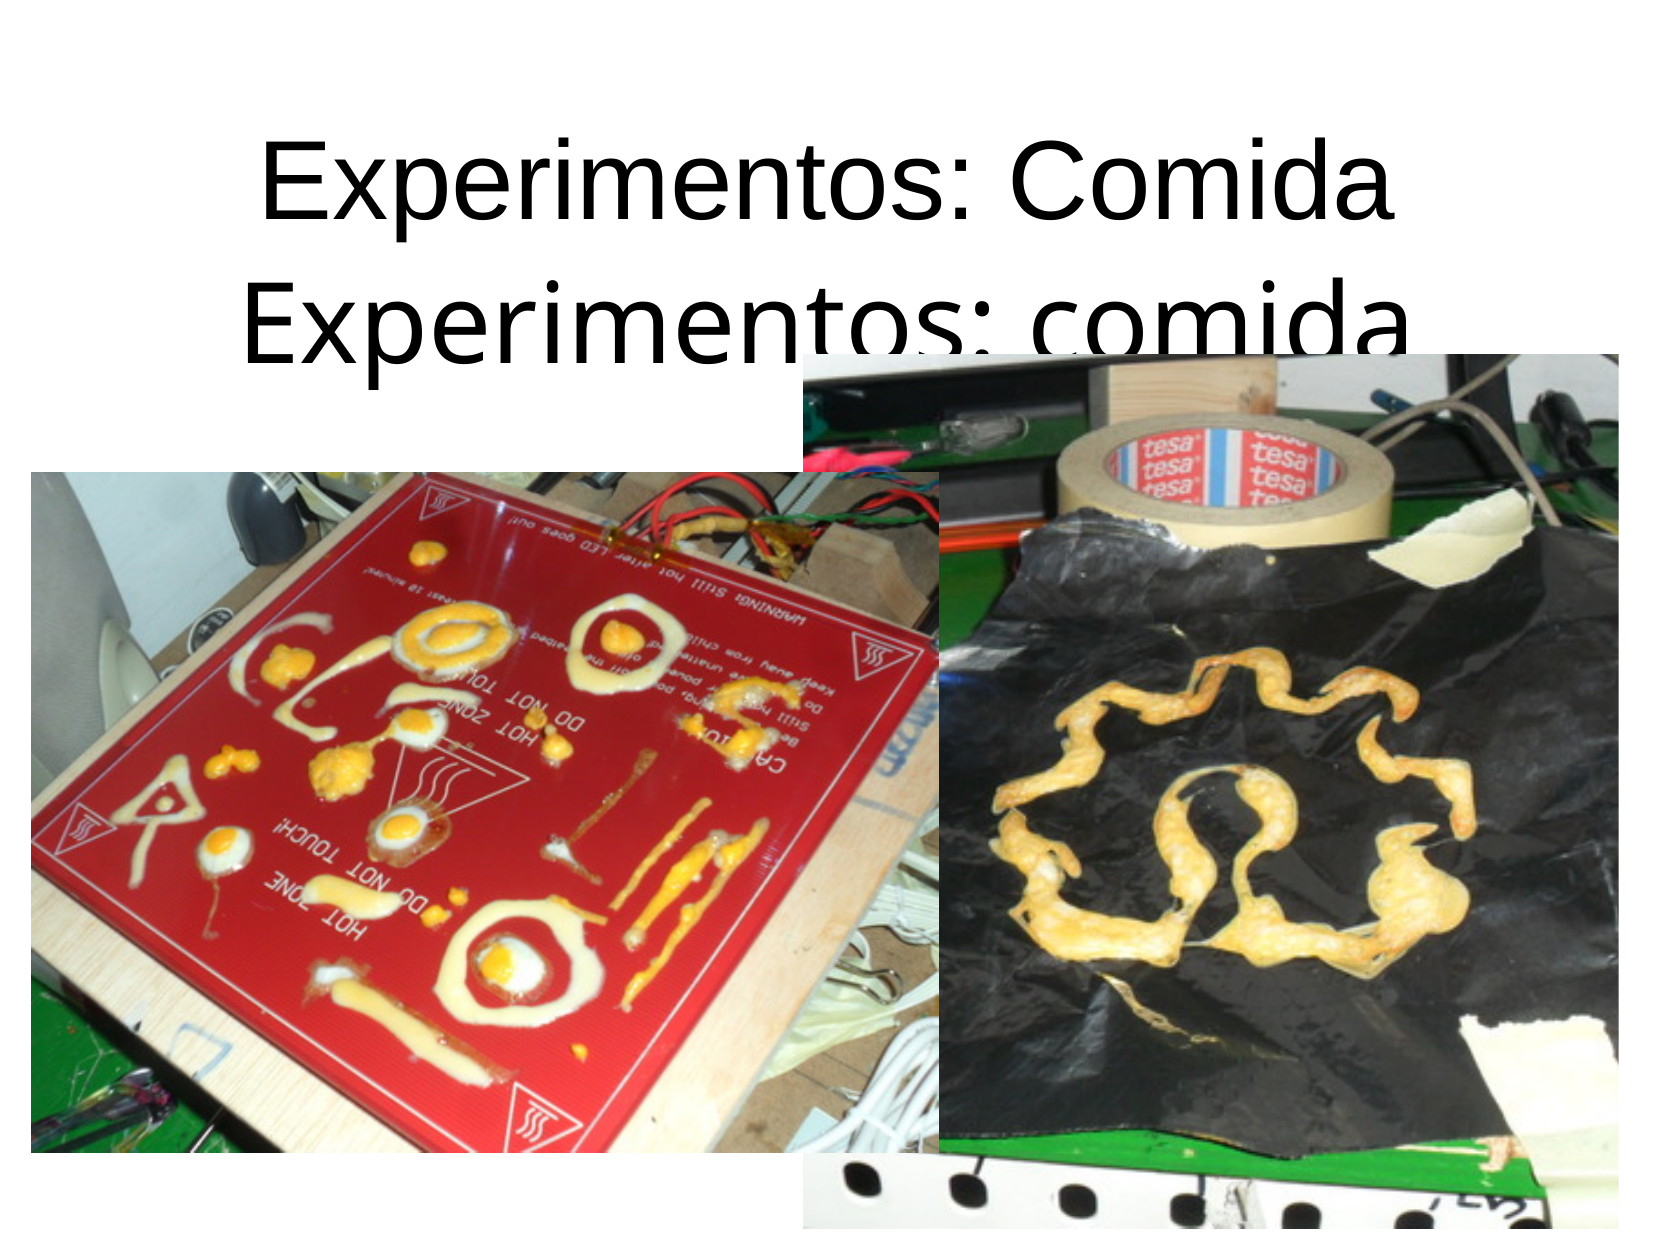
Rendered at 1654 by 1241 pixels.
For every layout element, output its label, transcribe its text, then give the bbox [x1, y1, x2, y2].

text_box Experimentos: Comida Experimentos: comida [94, 110, 1560, 472]
picture [31, 354, 1619, 1229]
